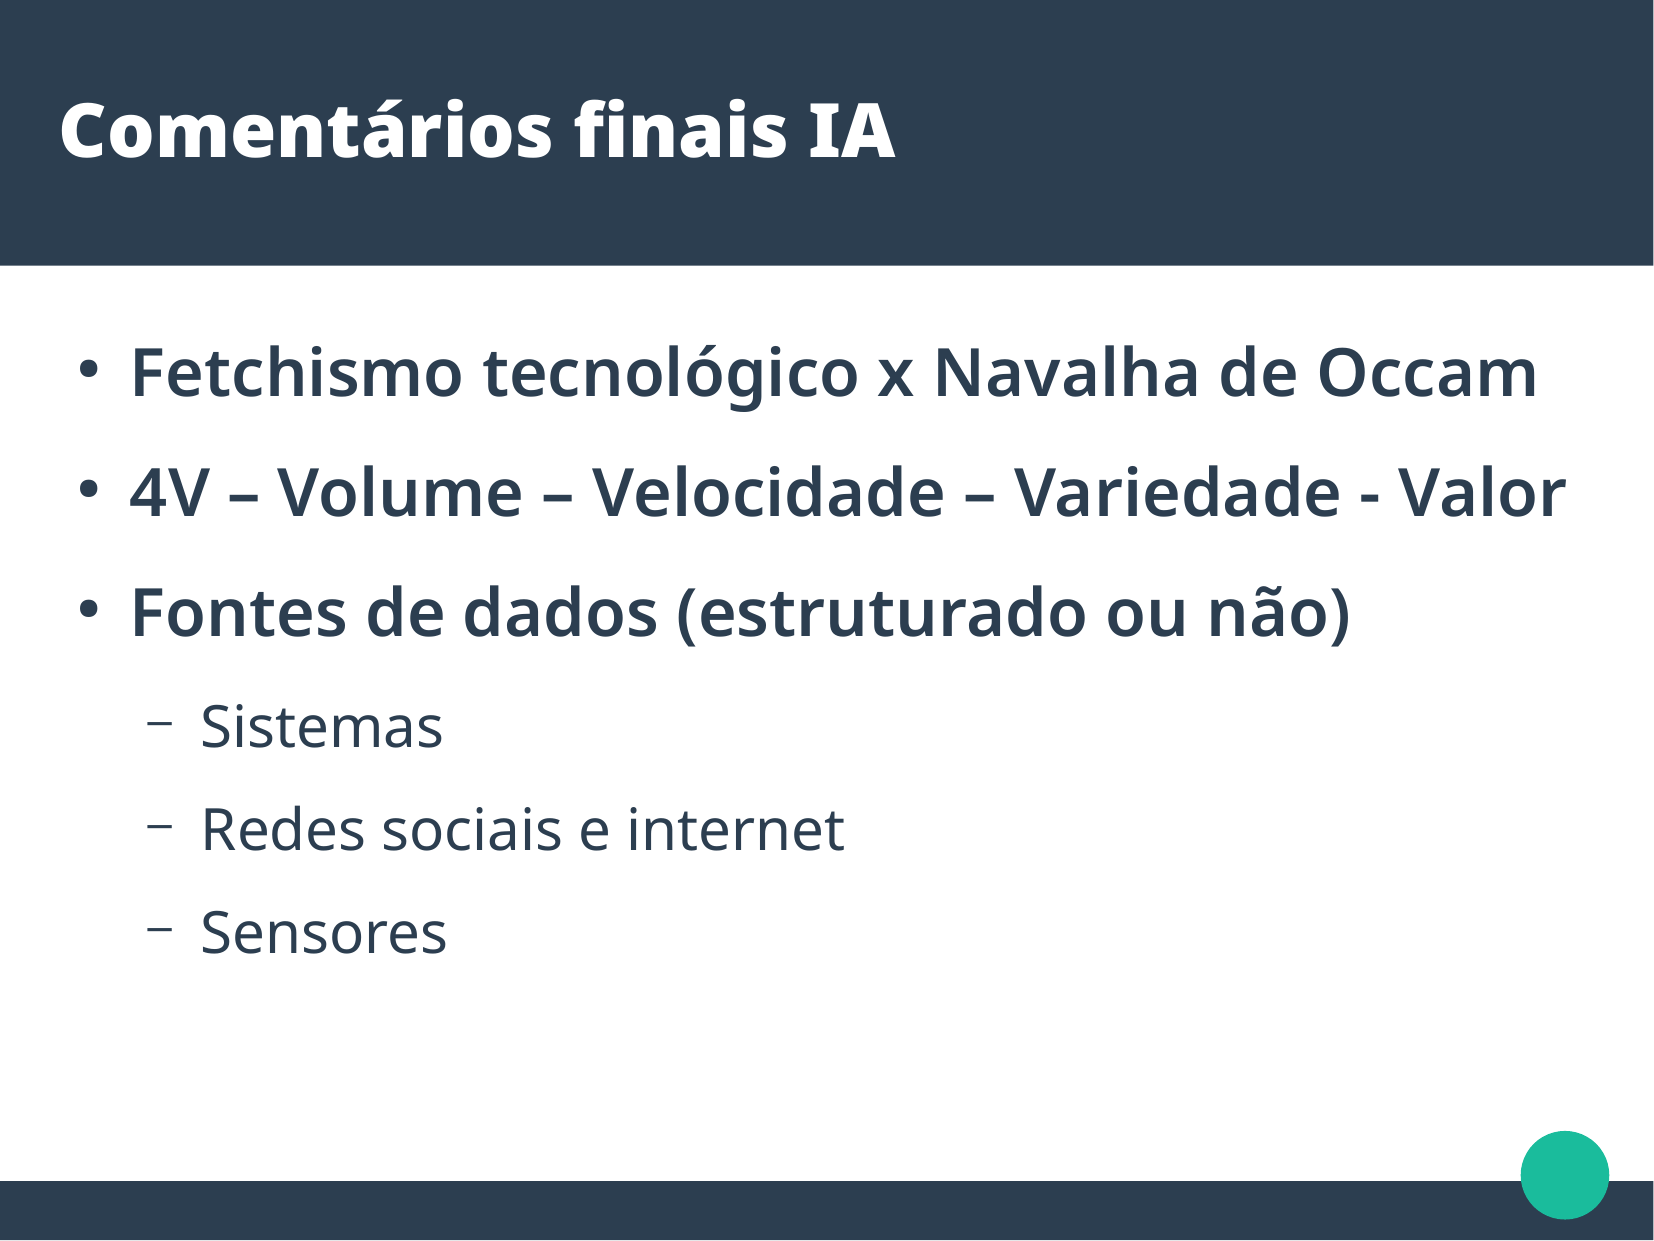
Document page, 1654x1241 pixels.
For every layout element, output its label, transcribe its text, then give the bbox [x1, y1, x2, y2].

title Comentários finais IA [59, 49, 1595, 207]
list Fetchismo tecnológico x Navalha de Occam 4V – Volume – Velocidade – Variedade - Valor Fontes de dados (estruturado ou não) Sistemas Redes sociais e internet Sensores [59, 324, 1595, 1152]
